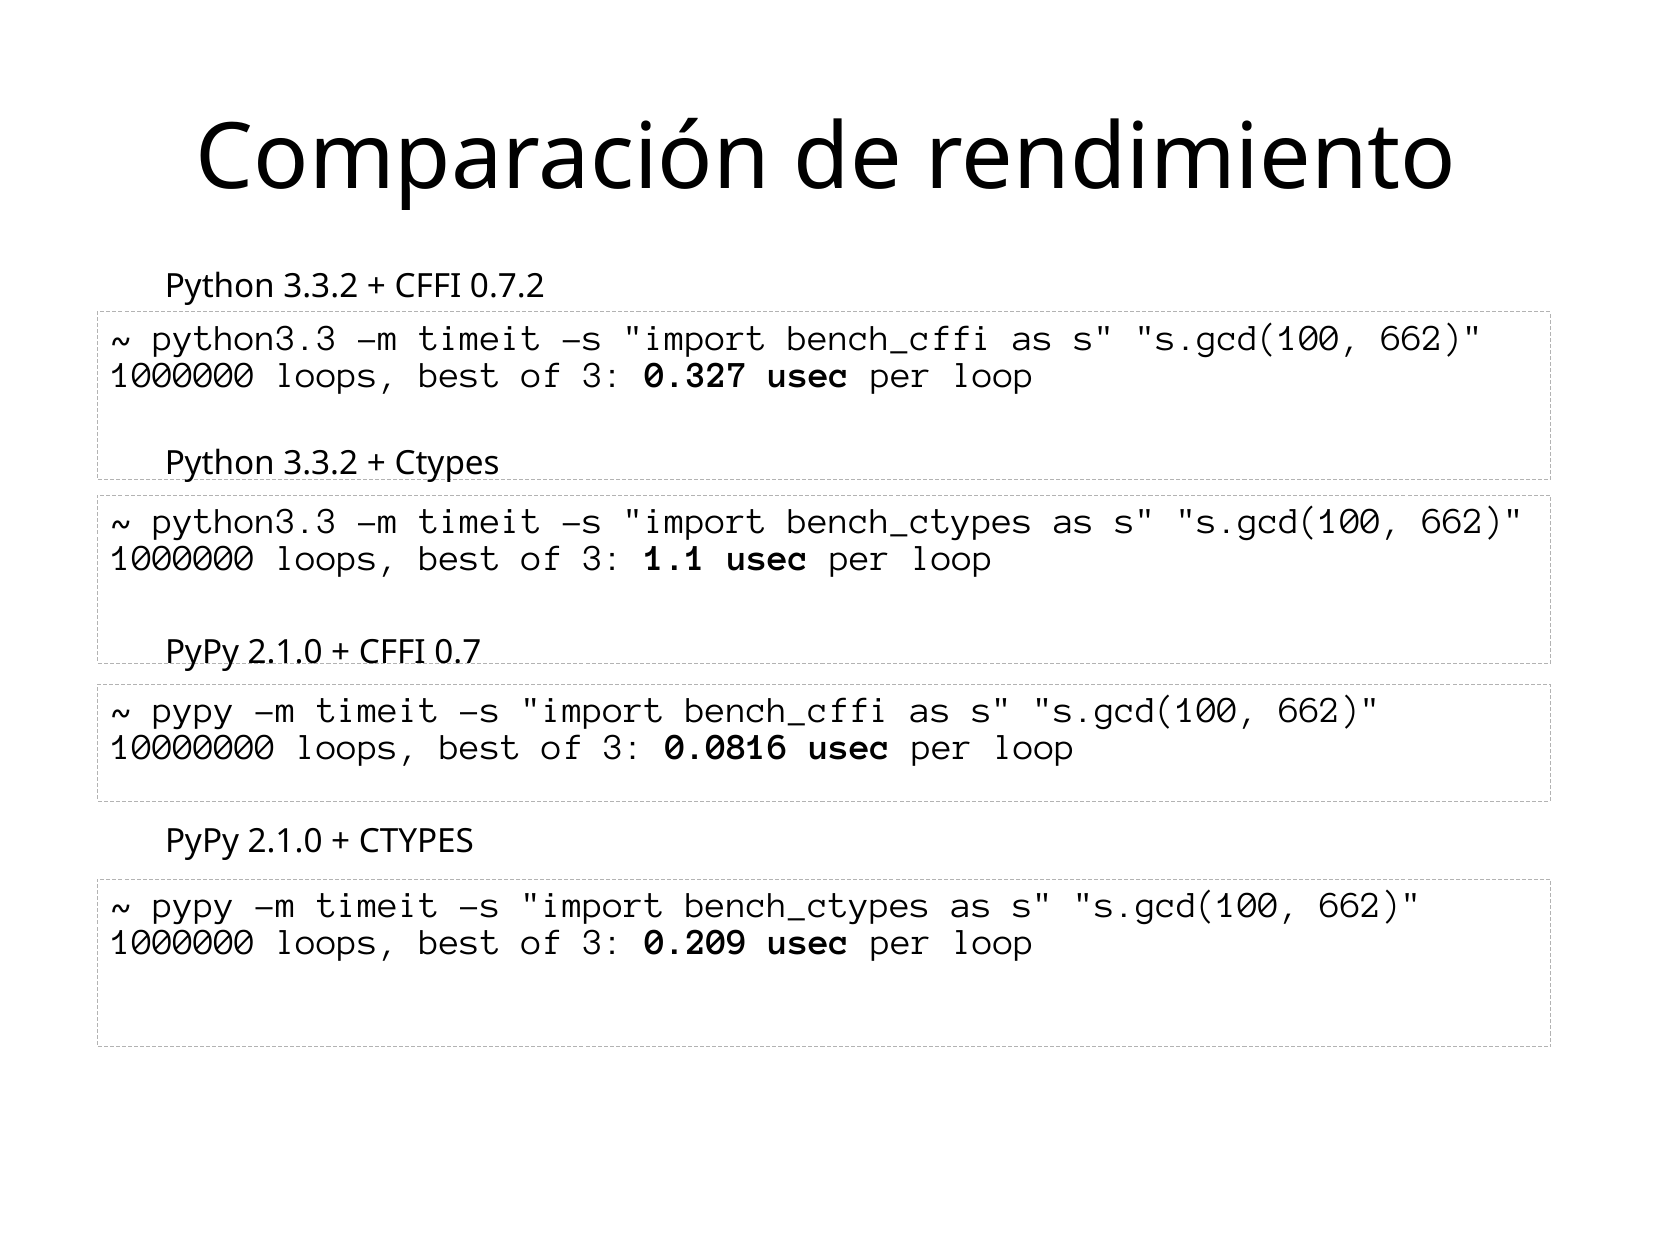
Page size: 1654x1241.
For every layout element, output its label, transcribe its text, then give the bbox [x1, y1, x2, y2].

text_box ~ python3.3 -m timeit -s "import bench_ctypes as s" "s.gcd(100, 662)" 1000000 loops, best of 3: 1.1 usec per loop [97, 495, 1551, 585]
text_box Python 3.3.2 + CFFI 0.7.2 [150, 254, 537, 309]
text_box PyPy 2.1.0 + CTYPES [150, 809, 483, 864]
title Comparación de rendimiento [82, 49, 1571, 257]
text_box ~ pypy -m timeit -s "import bench_cffi as s" "s.gcd(100, 662)" 10000000 loops, best of 3: 0.0816 usec per loop [97, 684, 1551, 774]
text_box ~ python3.3 -m timeit -s "import bench_cffi as s" "s.gcd(100, 662)" 1000000 loops, best of 3: 0.327 usec per loop [97, 311, 1551, 402]
text_box ~ pypy -m timeit -s "import bench_ctypes as s" "s.gcd(100, 662)" 1000000 loops, best of 3: 0.209 usec per loop [97, 879, 1551, 969]
text_box Python 3.3.2 + Ctypes [150, 431, 492, 486]
text_box PyPy 2.1.0 + CFFI 0.7 [150, 620, 483, 675]
